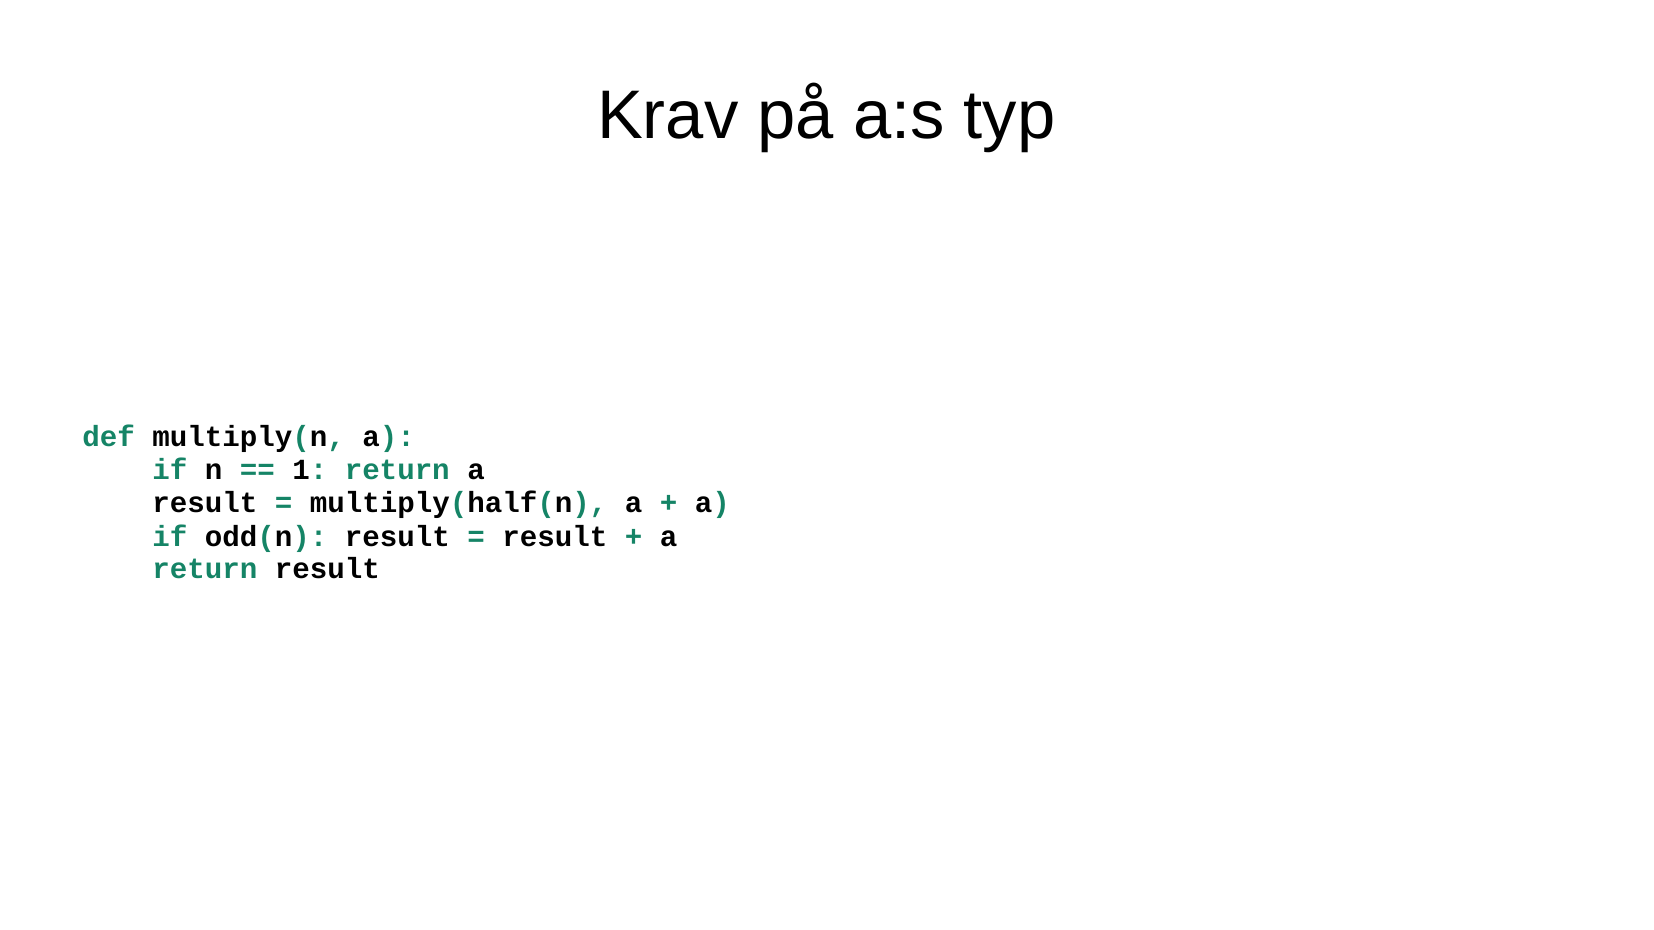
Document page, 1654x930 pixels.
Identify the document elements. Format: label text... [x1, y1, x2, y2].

title Krav på a:s typ [82, 36, 1571, 193]
text_box def multiply(n, a): if n == 1: return a result = multiply(half(n), a + a) if odd(n): result = result + a return result [82, 193, 1570, 826]
